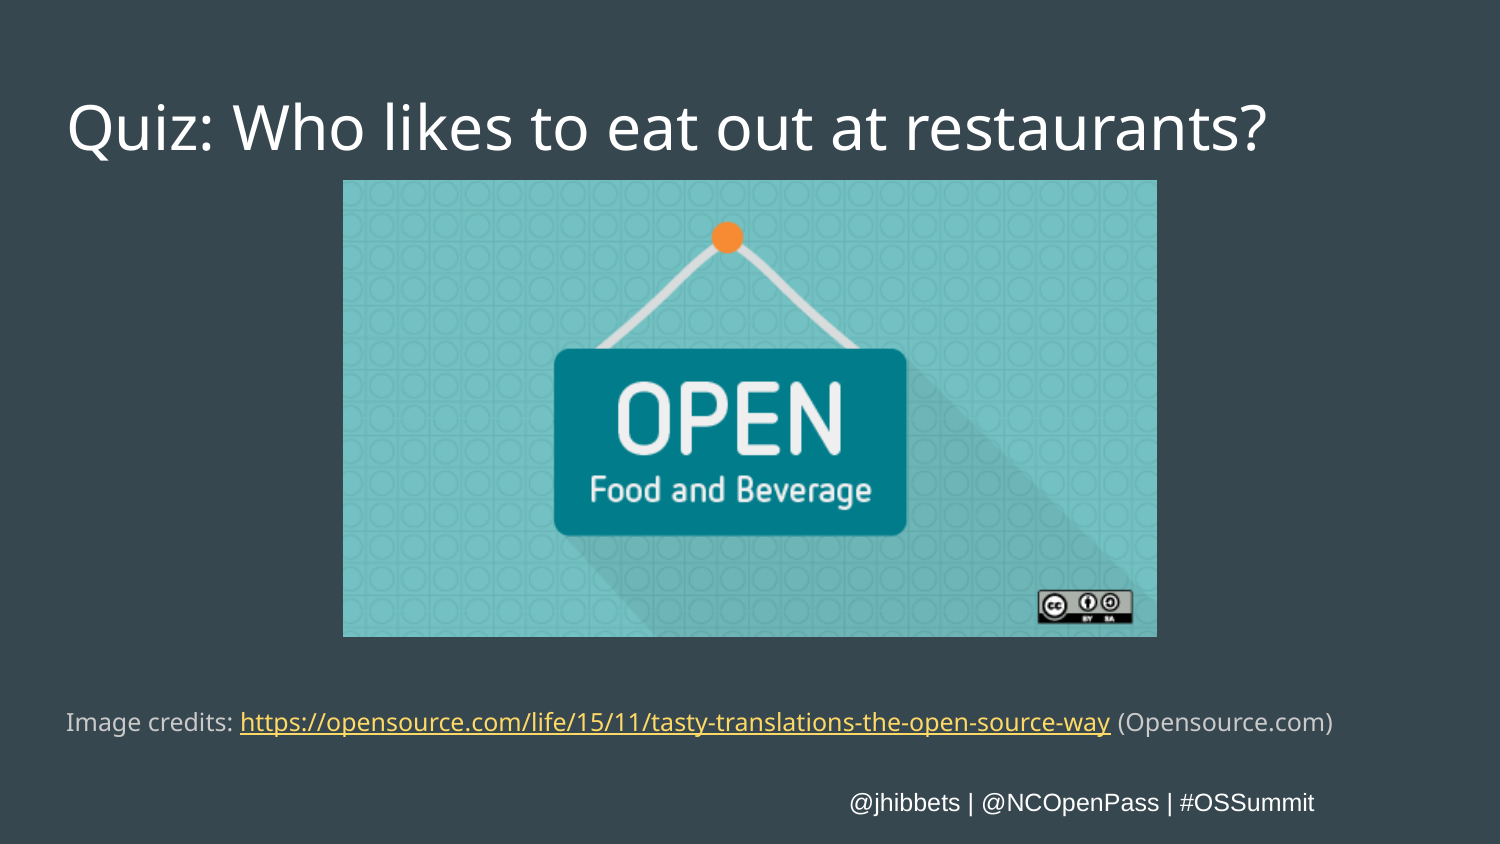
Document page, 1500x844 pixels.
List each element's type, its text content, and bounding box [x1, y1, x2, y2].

text_box Image credits: https://opensource.com/life/15/11/tasty-translations-the-open-source-way (Opensource.com) [51, 686, 1449, 750]
picture [343, 180, 1157, 637]
title Quiz: Who likes to eat out at restaurants? [51, 72, 1449, 167]
